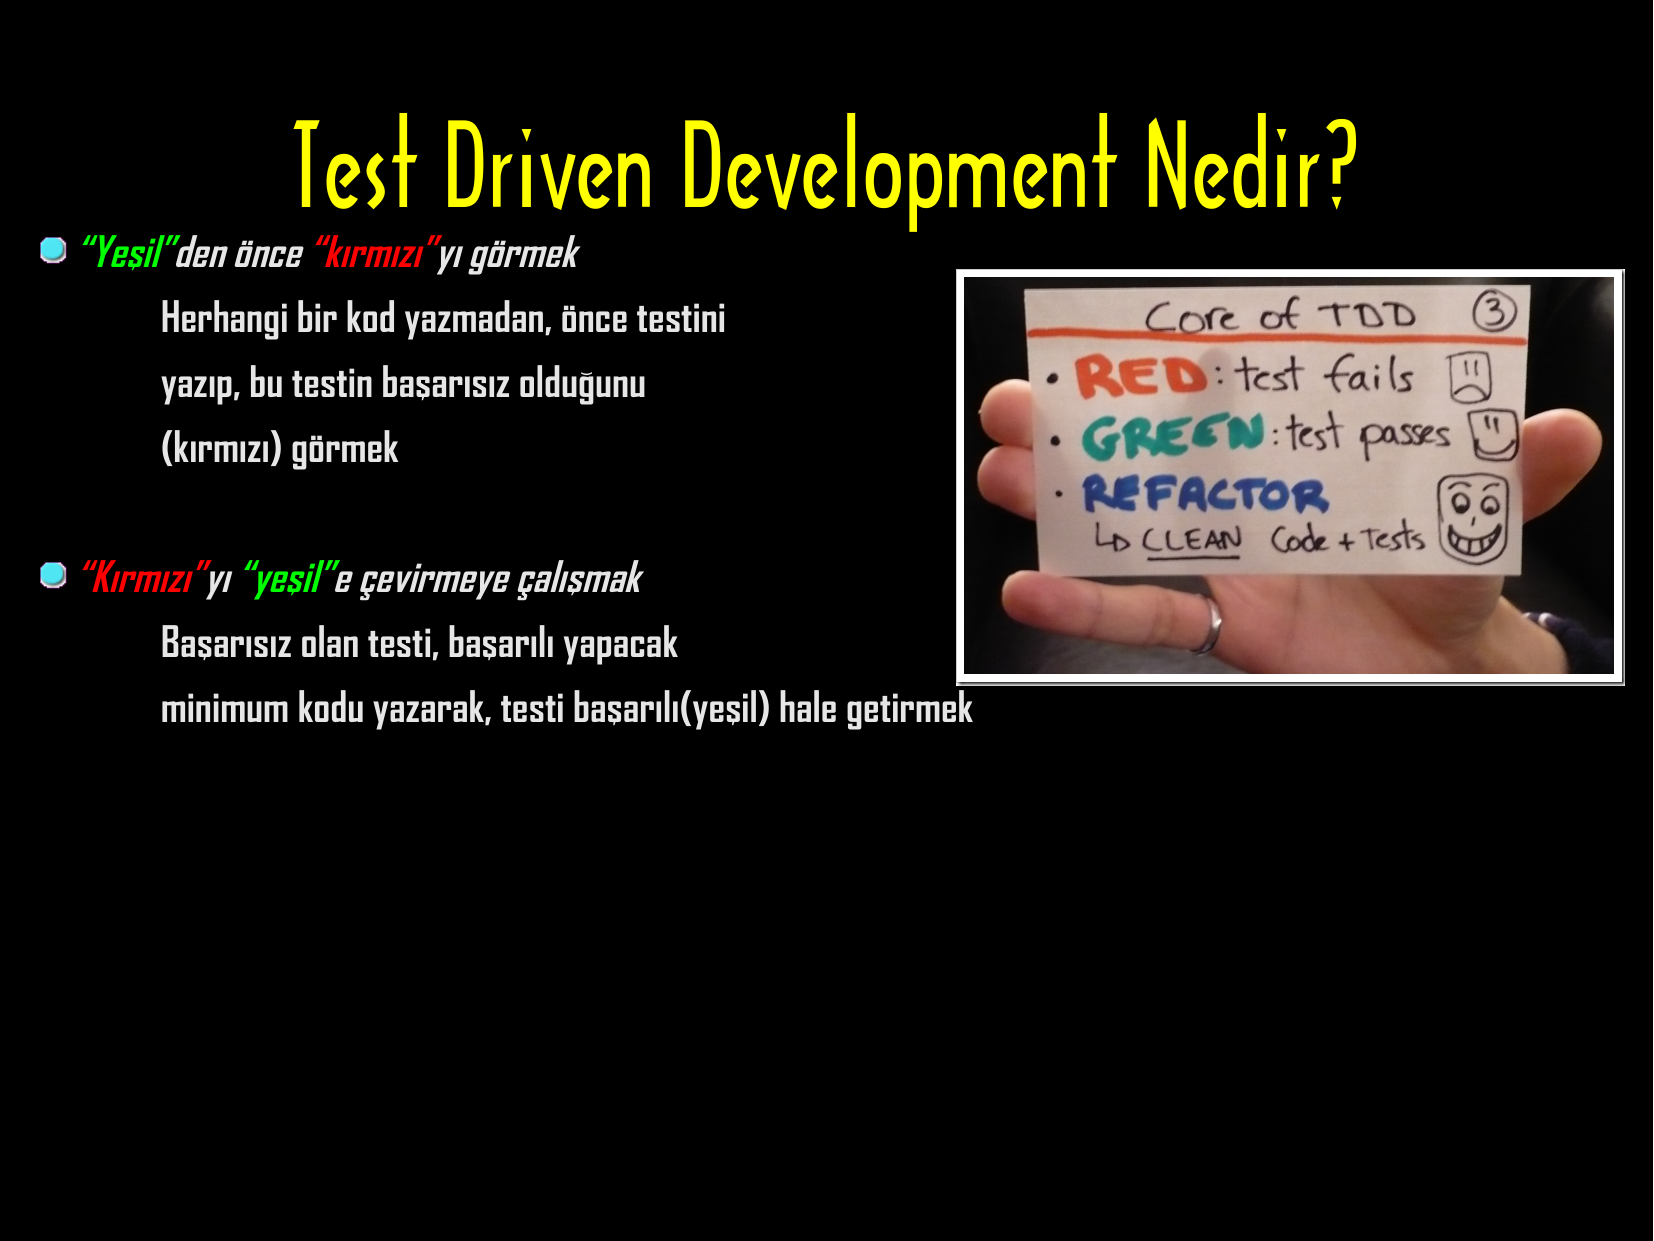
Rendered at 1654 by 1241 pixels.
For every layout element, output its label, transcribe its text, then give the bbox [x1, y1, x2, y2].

text_box “Yeşil”den önce “kırmızı”yı görmek Herhangi bir kod yazmadan, önce testini yazıp, bu testin başarısız olduğunu (kırmızı) görmek “Kırmızı”yı “yeşil”e çevirmeye çalışmak Başarısız olan testi, başarılı yapacak minimum kodu yazarak, testi başarılı(yeşil) hale getirmek [24, 153, 998, 807]
picture [956, 269, 1625, 686]
text_box Test Driven Development Nedir? [275, 105, 1378, 243]
